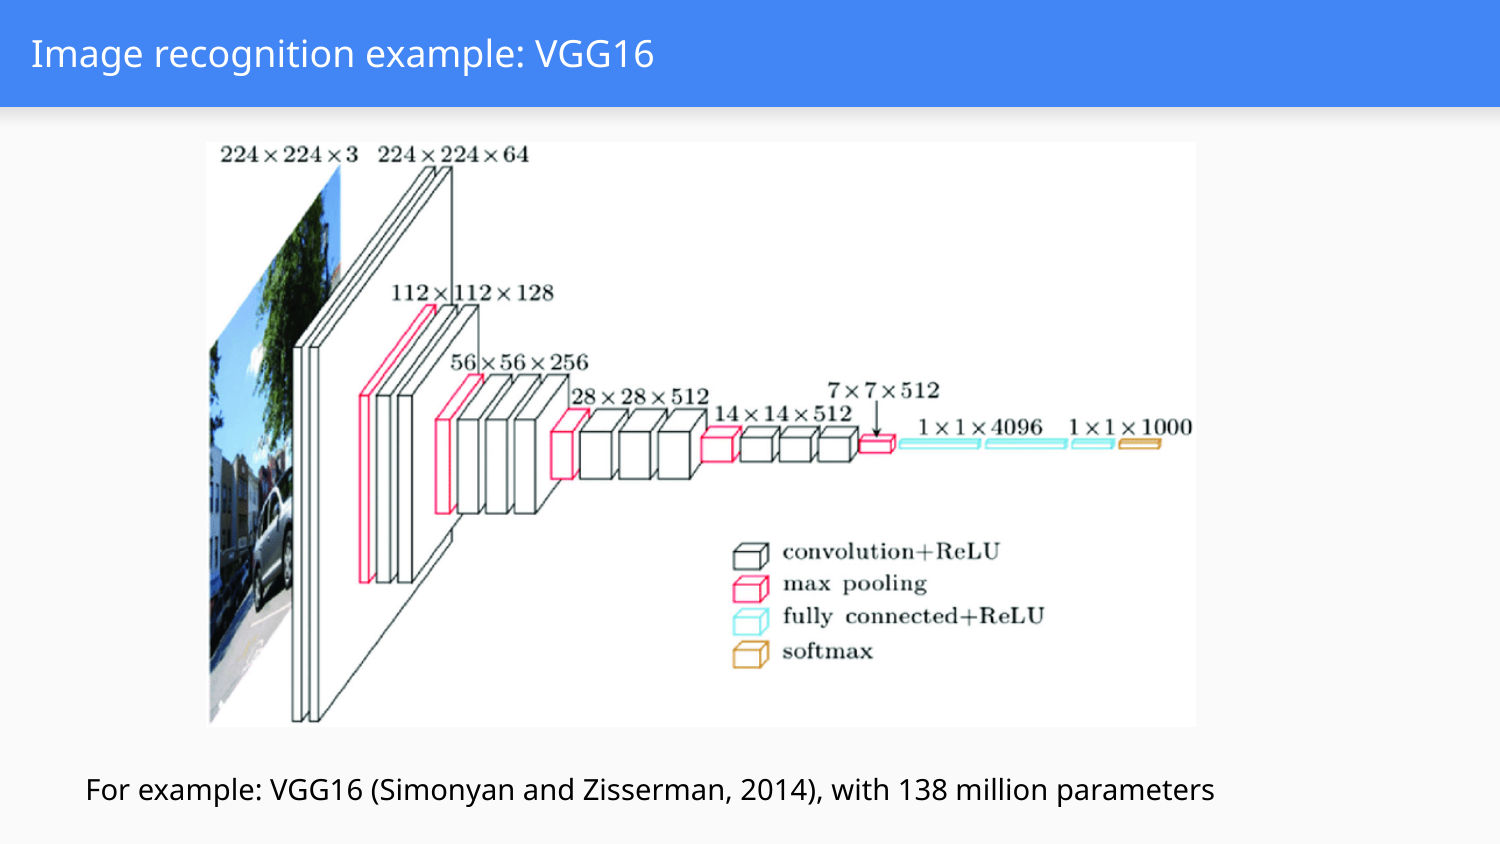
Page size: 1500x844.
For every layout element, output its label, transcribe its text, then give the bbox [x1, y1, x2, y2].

title Image recognition example: VGG16 [16, 2, 1464, 102]
picture [206, 142, 1196, 727]
text_box For example: VGG16 (Simonyan and Zisserman, 2014), with 138 million parameters [70, 756, 1303, 844]
